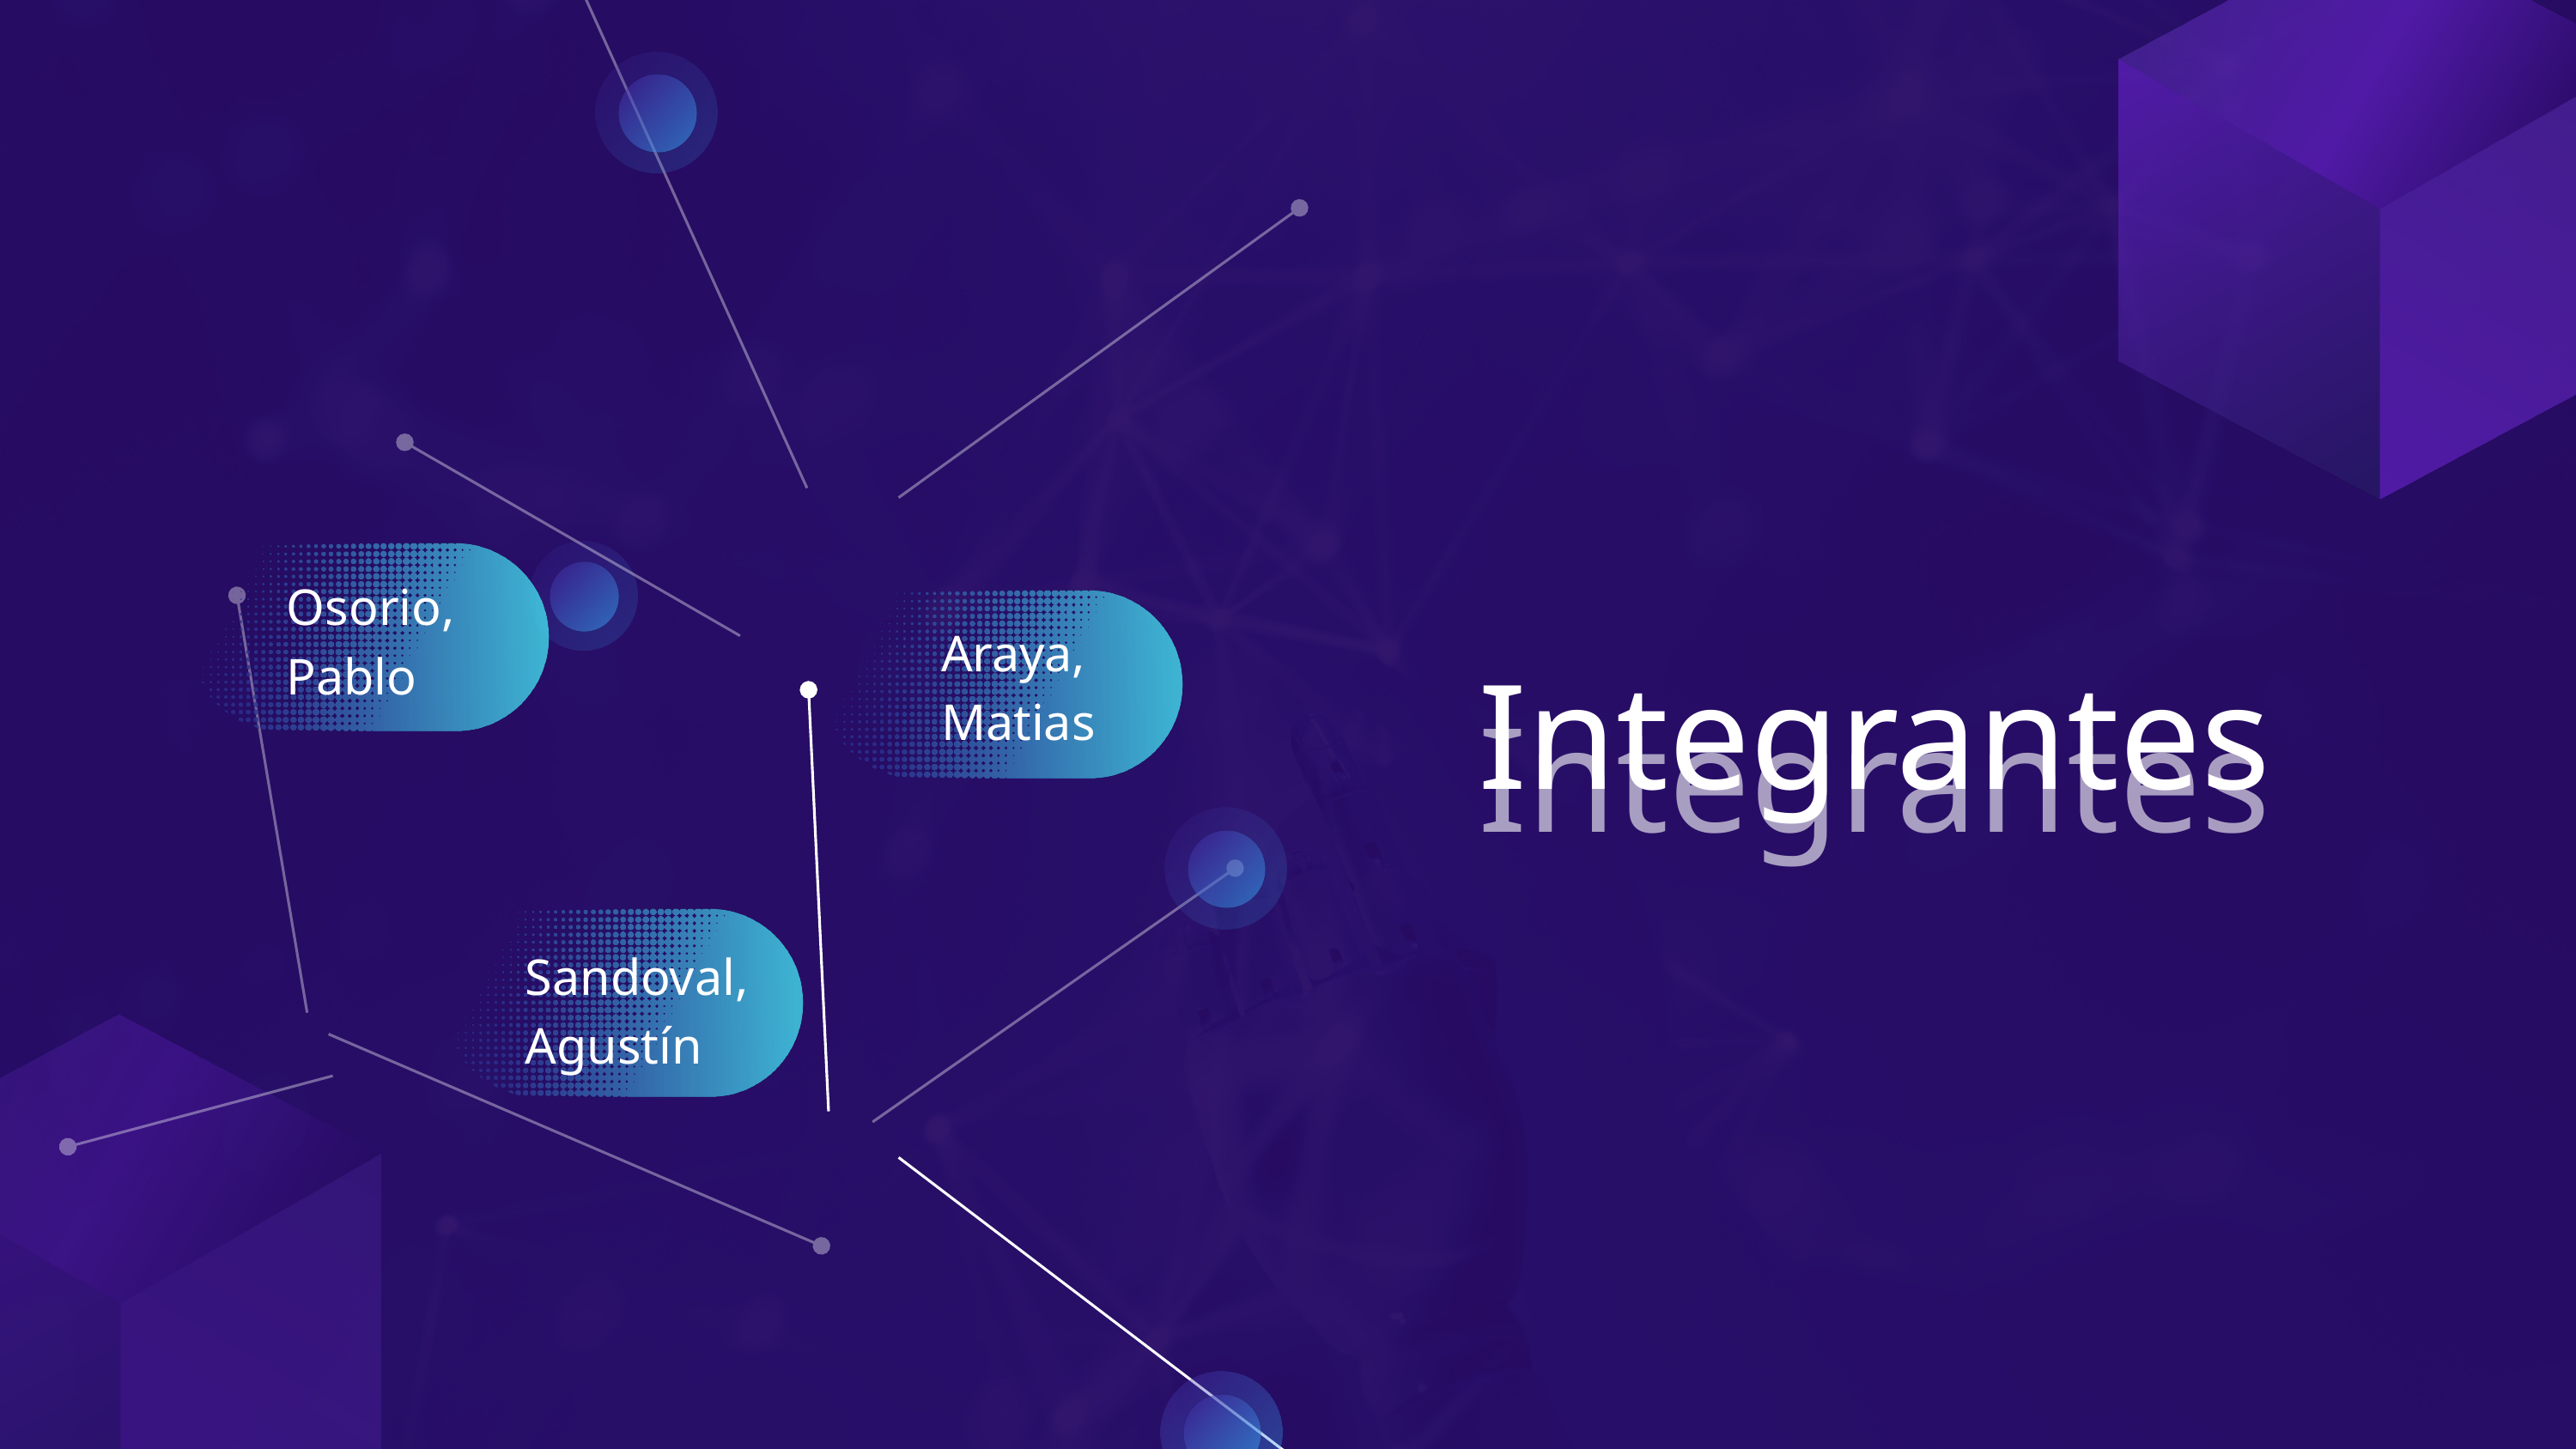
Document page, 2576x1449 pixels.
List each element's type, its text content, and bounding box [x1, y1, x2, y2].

text_box Sandoval, Agustín [525, 936, 782, 1075]
picture [0, 0, 2576, 1449]
text_box Sandoval, Agustín [563, 1040, 579, 1060]
text_box Araya, Matias [941, 611, 1176, 751]
text_box Integrantes [1478, 819, 1814, 862]
text_box Integrantes [1478, 615, 2380, 819]
text_box Osorio, Pablo [286, 566, 522, 705]
text_box Integrantes [1771, 720, 1814, 780]
text_box Integrantes [1814, 819, 2343, 862]
